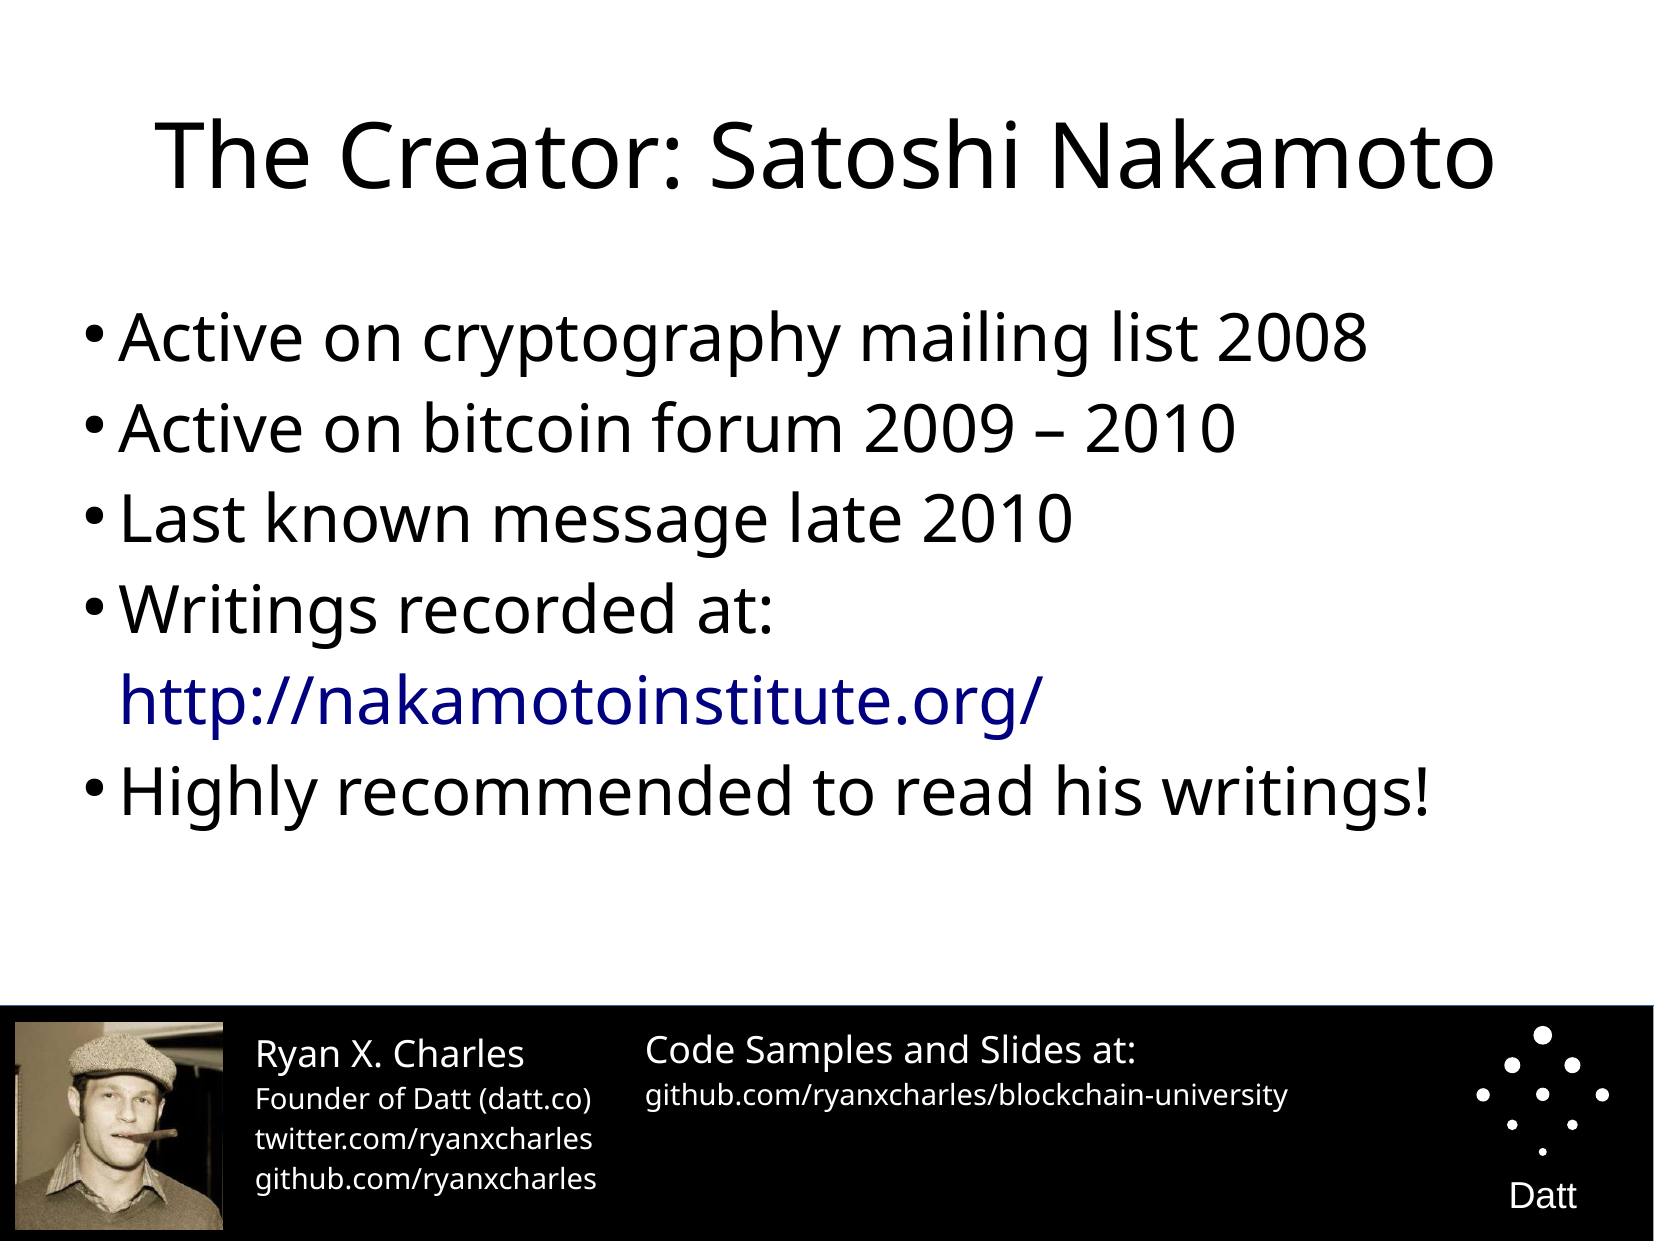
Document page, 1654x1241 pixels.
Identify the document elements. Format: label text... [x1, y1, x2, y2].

subtitle Active on cryptography mailing list 2008 Active on bitcoin forum 2009 – 2010 Last known message late 2010 Writings recorded at: http://nakamotoinstitute.org/ Highly recommended to read his writings! [82, 290, 1636, 1010]
picture [1475, 1023, 1611, 1159]
text_box [0, 1005, 1654, 1241]
title The Creator: Satoshi Nakamoto [82, 49, 1571, 257]
text_box Ryan X. Charles Founder of Datt (datt.co) twitter.com/ryanxcharles github.com/ryanxcharles [240, 1020, 976, 1241]
picture [15, 1022, 223, 1231]
text_box Code Samples and Slides at: github.com/ryanxcharles/blockchain-university [630, 1015, 1403, 1156]
text_box Datt [1452, 1167, 1633, 1241]
